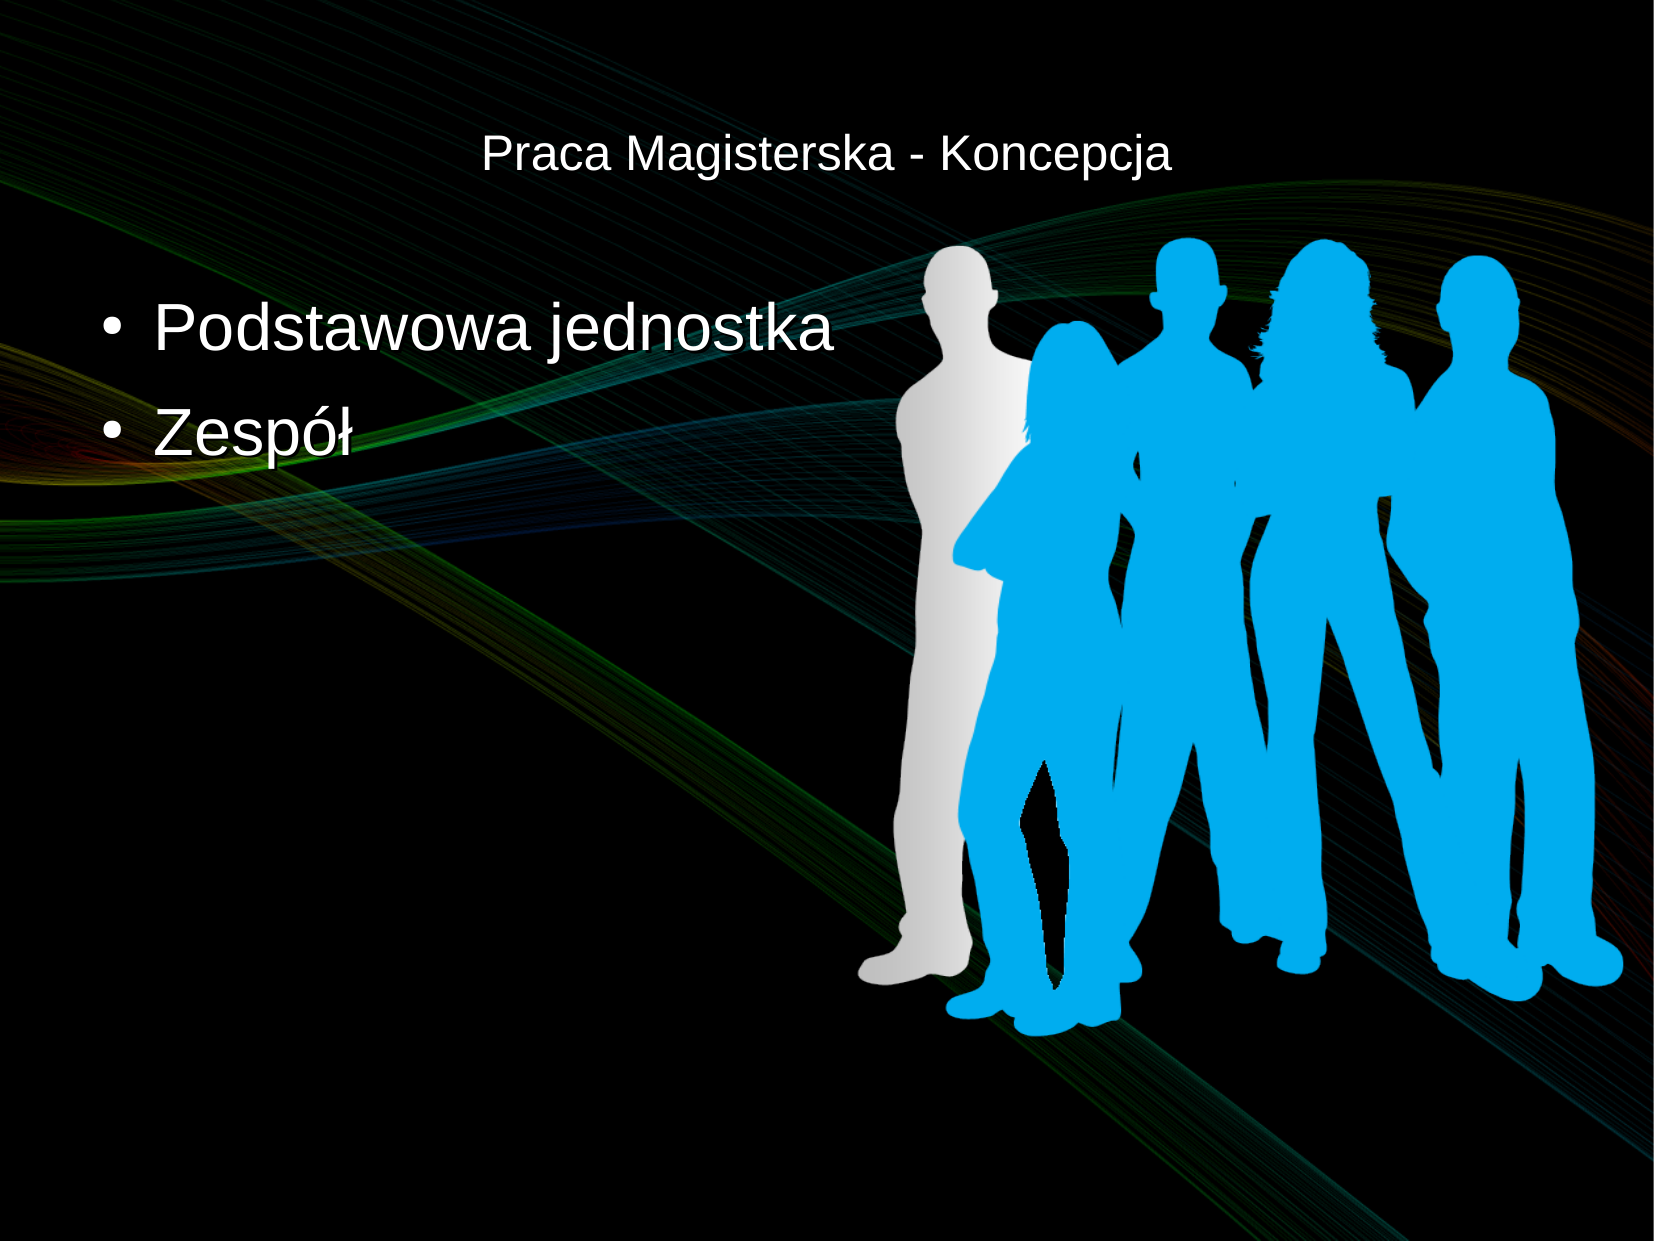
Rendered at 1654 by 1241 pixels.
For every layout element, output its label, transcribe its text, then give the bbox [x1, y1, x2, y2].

picture [0, 0, 1654, 1241]
list Podstawowa jednostka Zespół [82, 290, 1571, 1109]
title Praca Magisterska - Koncepcja [82, 49, 1571, 257]
